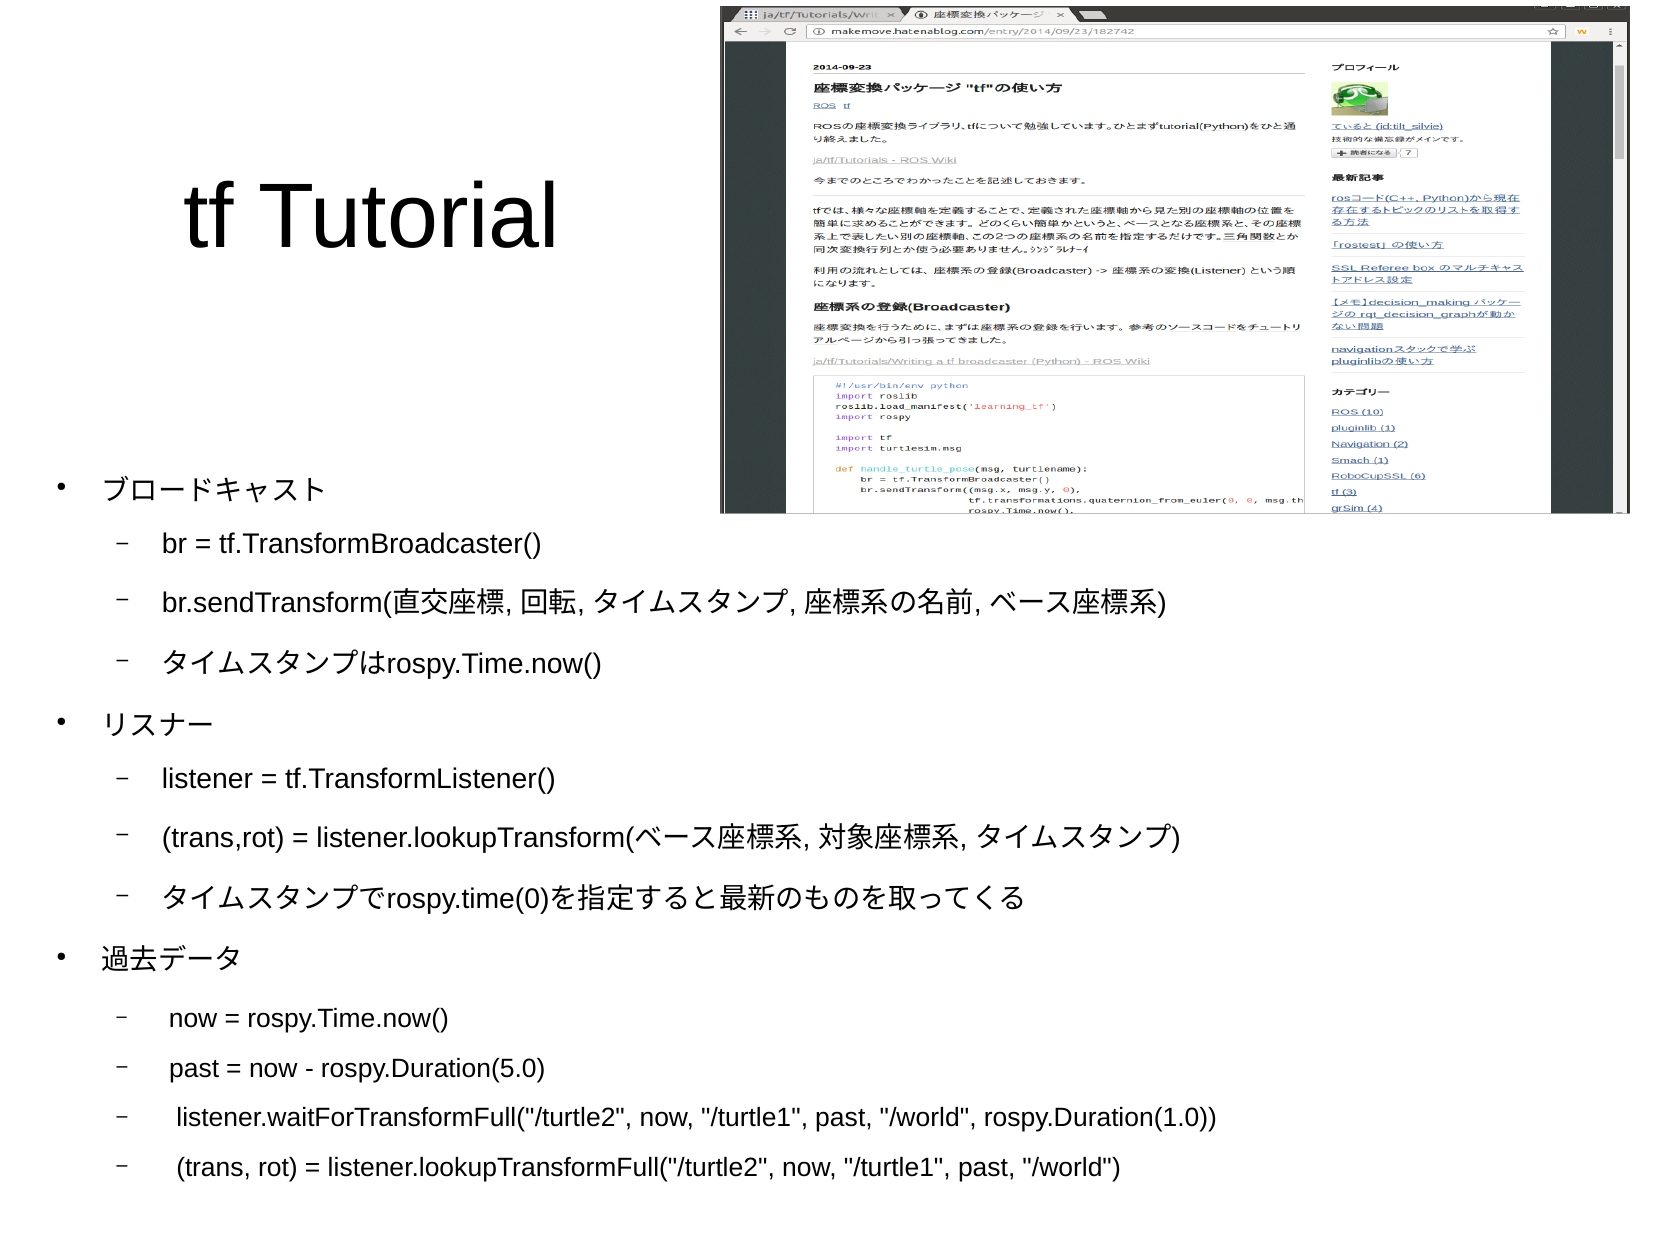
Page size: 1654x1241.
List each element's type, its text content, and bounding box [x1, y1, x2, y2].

list ブロードキャスト br = tf.TransformBroadcaster() br.sendTransform(直交座標, 回転, タイムスタンプ, 座標系の名前, ベース座標系) タイムスタンプはrospy.Time.now() リスナー listener = tf.TransformListener() (trans,rot) = listener.lookupTransform(ベース座標系, 対象座標系, タイムスタンプ) タイムスタンプでrospy.time(0)を指定すると最新のものを取ってくる 過去データ now = rospy.Time.now() past = now - rospy.Duration(5.0) listener.waitForTransformFull("/turtle2", now, "/turtle1", past, "/world", rospy.Duration(1.0)) (trans, rot) = listener.lookupTransformFull("/turtle2", now, "/turtle1", past, "/world") [41, 467, 1530, 1187]
title tf Tutorial [0, 111, 720, 319]
picture [720, 0, 1630, 520]
